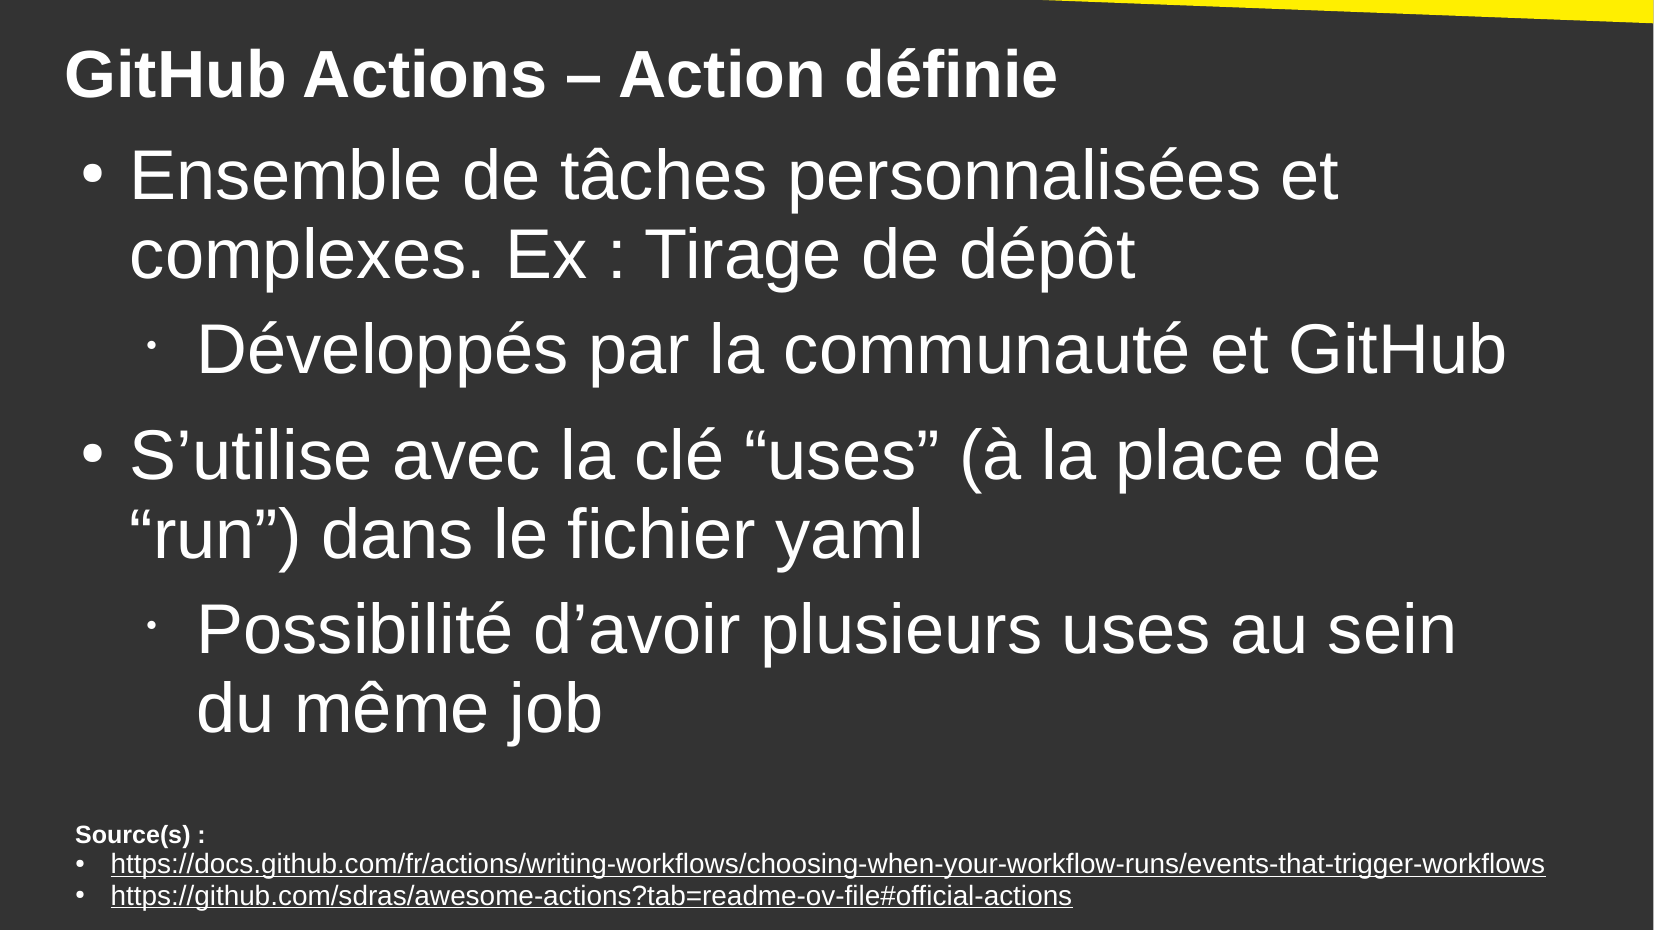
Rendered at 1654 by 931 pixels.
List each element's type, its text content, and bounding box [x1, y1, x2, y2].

text_box [1042, 0, 1654, 24]
list Ensemble de tâches personnalisées et complexes. Ex : Tirage de dépôt Développés par la communauté et GitHub S’utilise avec la clé “uses” (à la place de “run”) dans le fichier yaml Possibilité d’avoir plusieurs uses au sein du même job [63, 135, 1542, 756]
title GitHub Actions – Action définie [64, 37, 1424, 113]
text_box Source(s) : https://docs.github.com/fr/actions/writing-workflows/choosing-when-your-workflow-runs/events-that-trigger-workflows https://github.com/sdras/awesome-actions?tab=readme-ov-file#official-actions [60, 812, 1607, 919]
